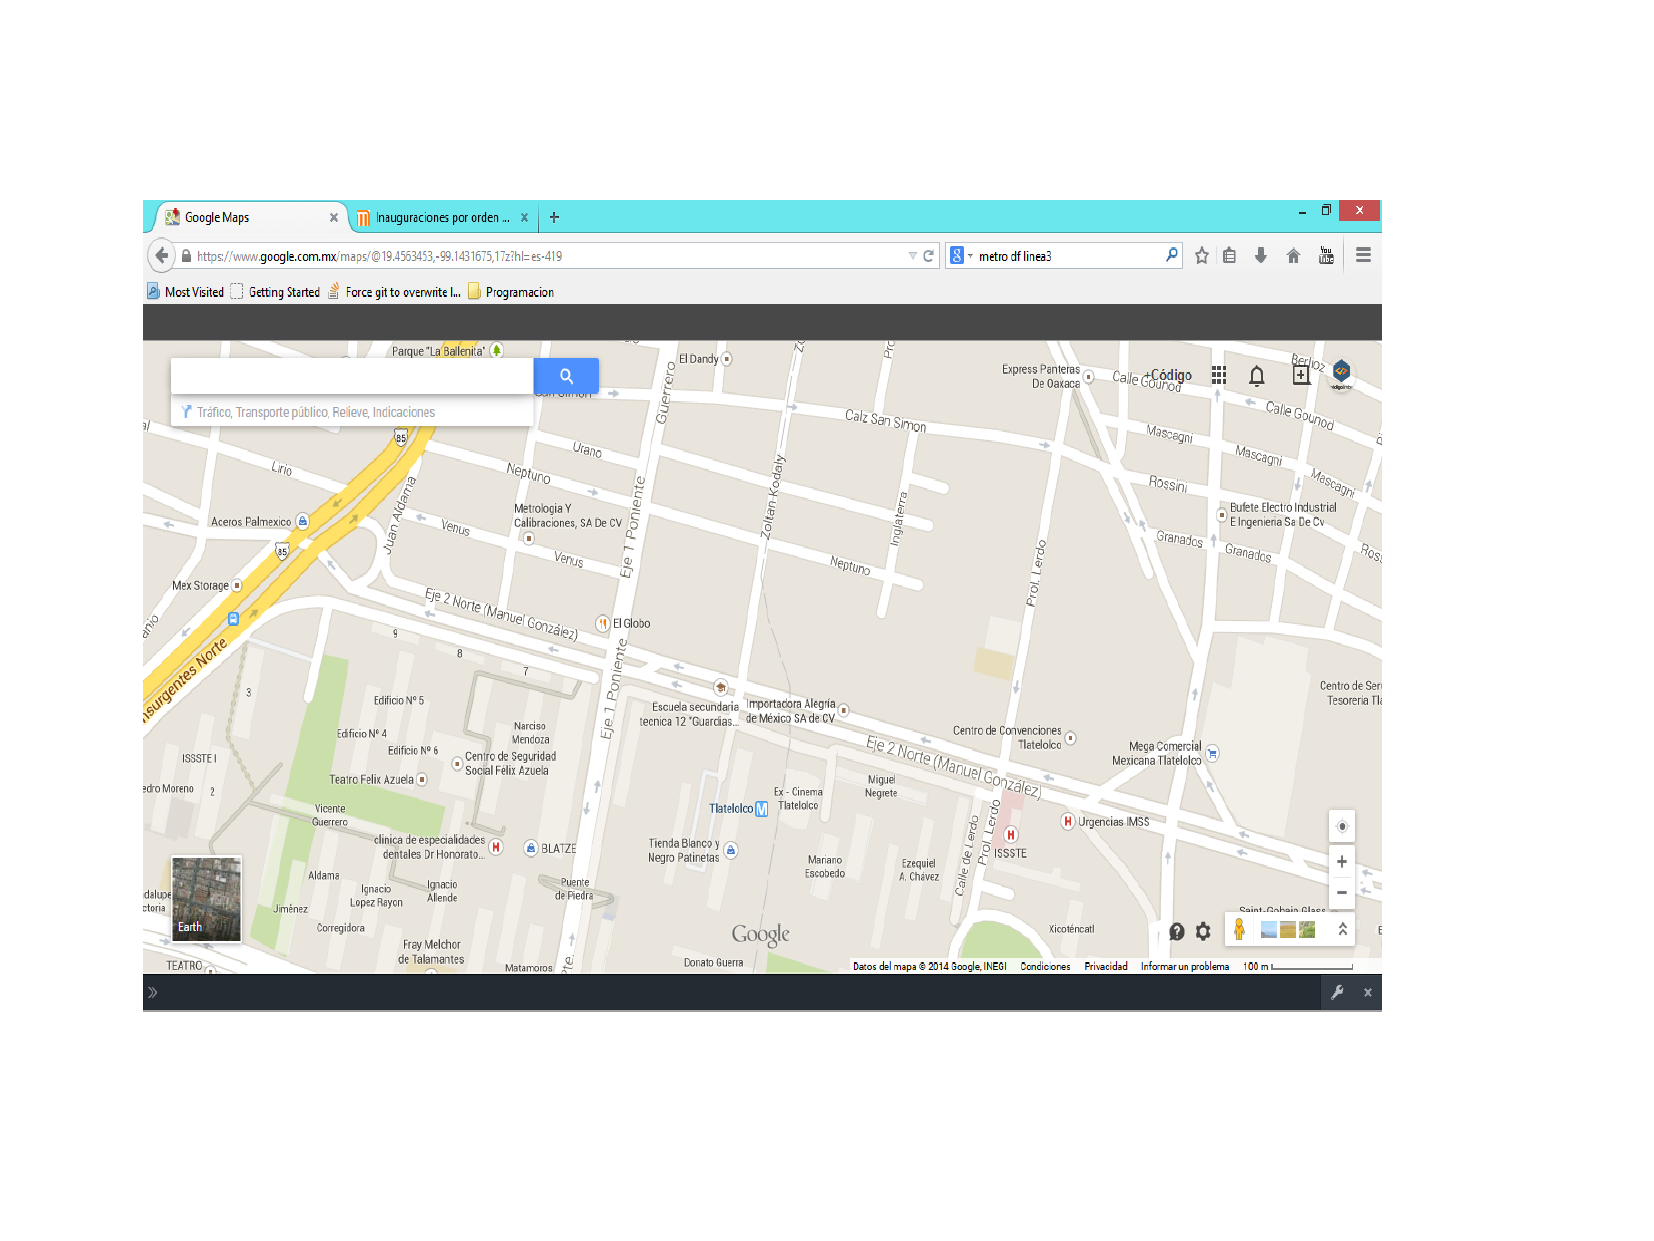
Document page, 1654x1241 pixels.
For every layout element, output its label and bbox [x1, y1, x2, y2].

picture [143, 200, 1382, 1012]
